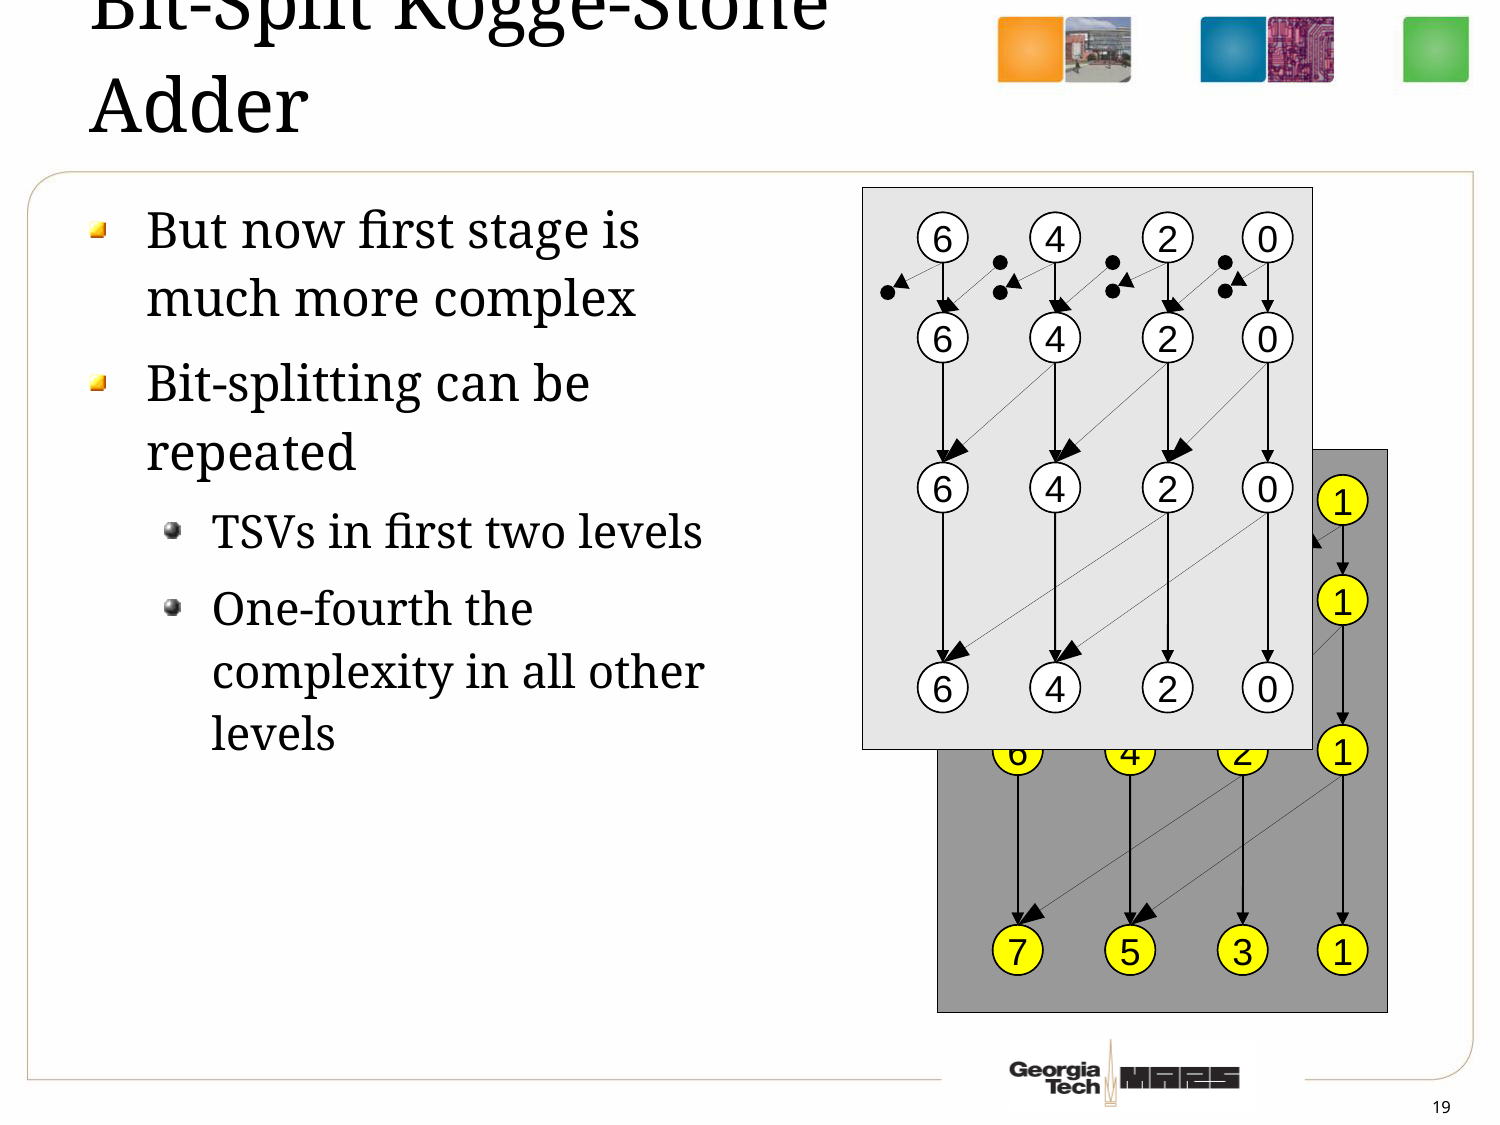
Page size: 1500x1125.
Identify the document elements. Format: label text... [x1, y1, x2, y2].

text_box 4 [1030, 212, 1081, 263]
text_box 0 [1242, 312, 1293, 363]
picture [0, 0, 1500, 1125]
text_box 1 [1317, 474, 1368, 525]
text_box 7 [992, 924, 1043, 976]
text_box 4 [1030, 312, 1081, 363]
text_box 6 [917, 462, 968, 513]
text_box 0 [1242, 662, 1293, 713]
text_box 4 [1105, 750, 1156, 775]
text_box 4 [1030, 662, 1081, 713]
text_box 6 [917, 312, 968, 363]
text_box 5 [1105, 925, 1156, 976]
text_box 2 [1142, 312, 1193, 363]
text_box 1 [1317, 725, 1368, 775]
text_box 0 [1242, 212, 1293, 263]
text_box 6 [917, 212, 968, 263]
text_box 4 [1030, 462, 1081, 513]
text_box 6 [1013, 751, 1023, 763]
text_box 2 [1217, 750, 1268, 775]
title Bit-Split Kogge-Stone Adder [75, 0, 1013, 163]
text_box 4 [1123, 750, 1132, 757]
text_box 1 [1317, 924, 1368, 976]
text_box 6 [992, 750, 1043, 775]
text_box 2 [1142, 662, 1193, 713]
text_box 1 [1317, 575, 1368, 625]
text_box 0 [1242, 462, 1293, 513]
text_box [862, 187, 1388, 1013]
text_box 3 [1217, 924, 1268, 976]
text_box 6 [917, 662, 968, 713]
text_box 2 [1142, 462, 1193, 513]
text_box 2 [1142, 212, 1193, 263]
list But now first stage is much more complex Bit-splitting can be repeated TSVs in first two levels One-fourth the complexity in all other levels [75, 187, 744, 1013]
